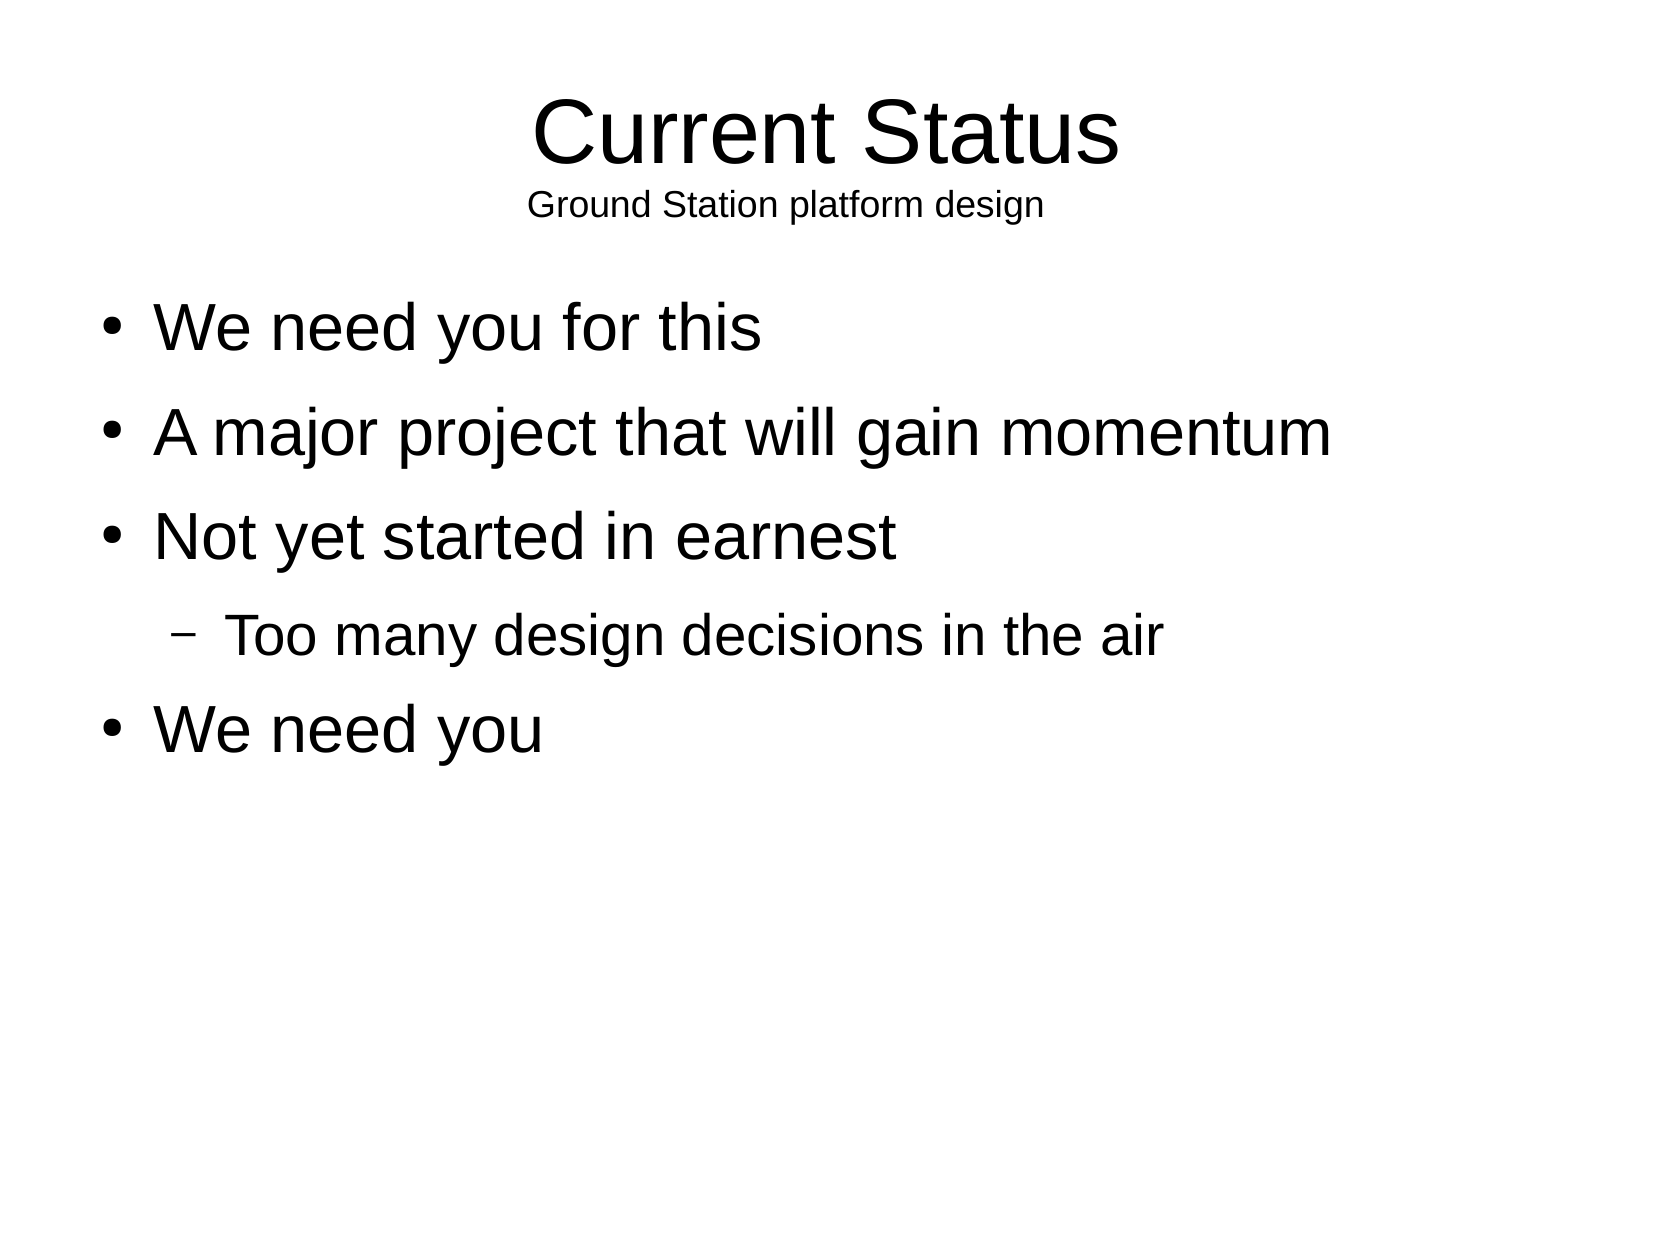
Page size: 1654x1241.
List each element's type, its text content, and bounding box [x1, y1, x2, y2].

title Current Status Ground Station platform design [82, 49, 1571, 257]
list We need you for this A major project that will gain momentum Not yet started in earnest Too many design decisions in the air We need you [82, 290, 1571, 1010]
